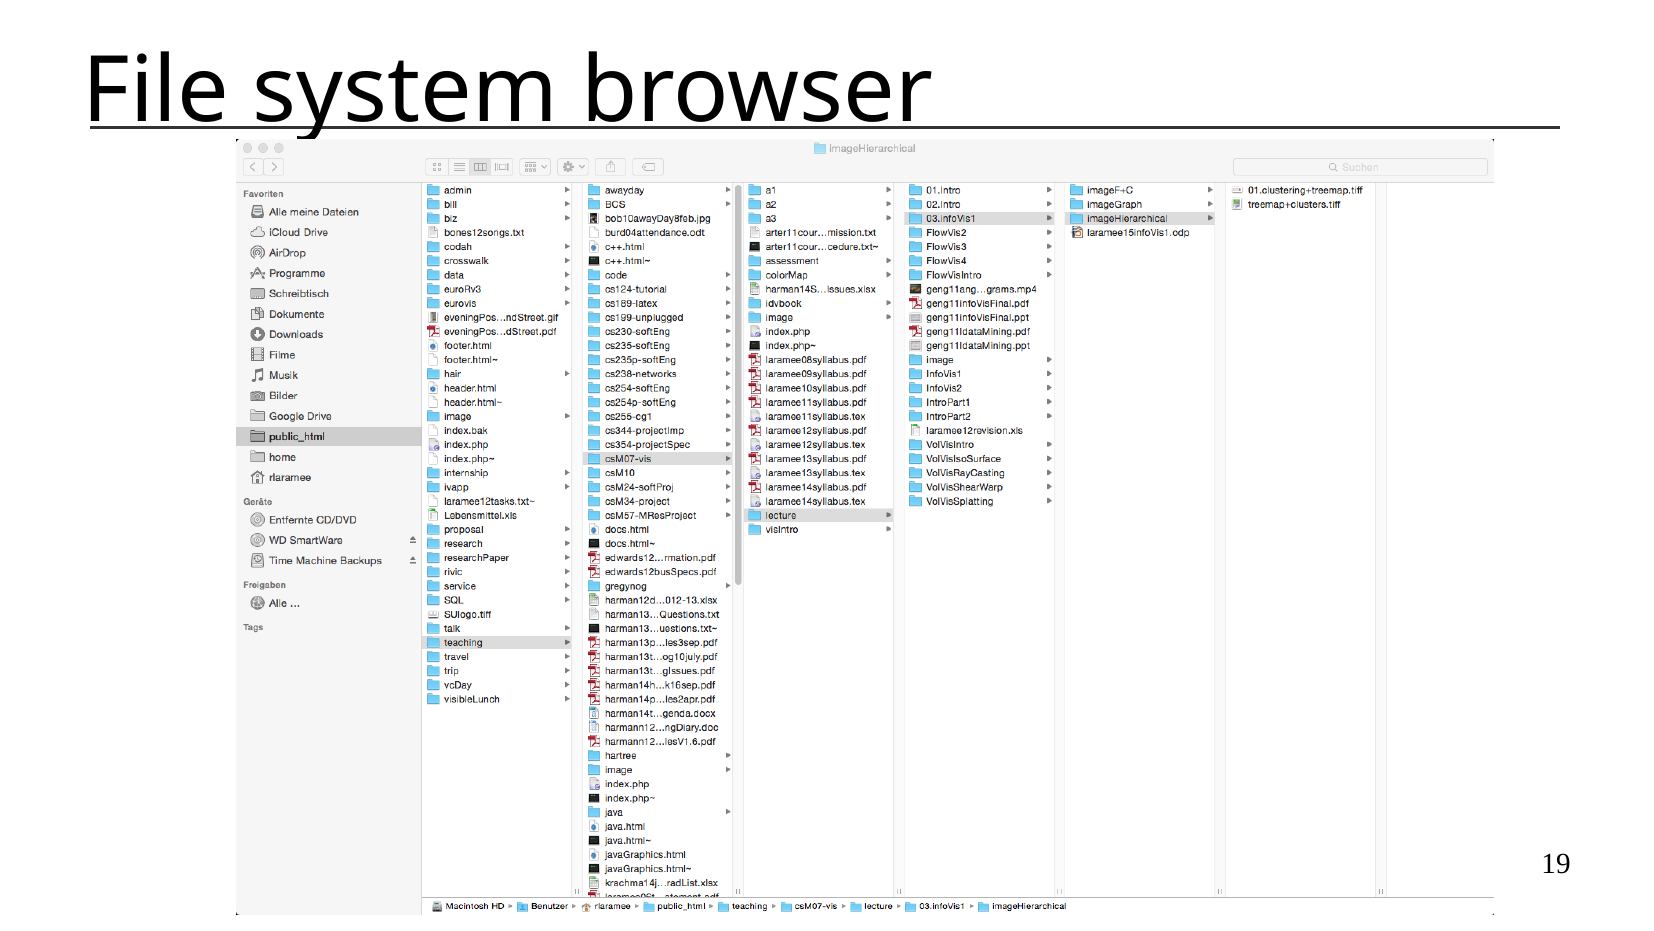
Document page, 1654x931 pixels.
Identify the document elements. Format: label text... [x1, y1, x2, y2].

title File system browser [82, 32, 1571, 140]
picture [236, 139, 1494, 916]
